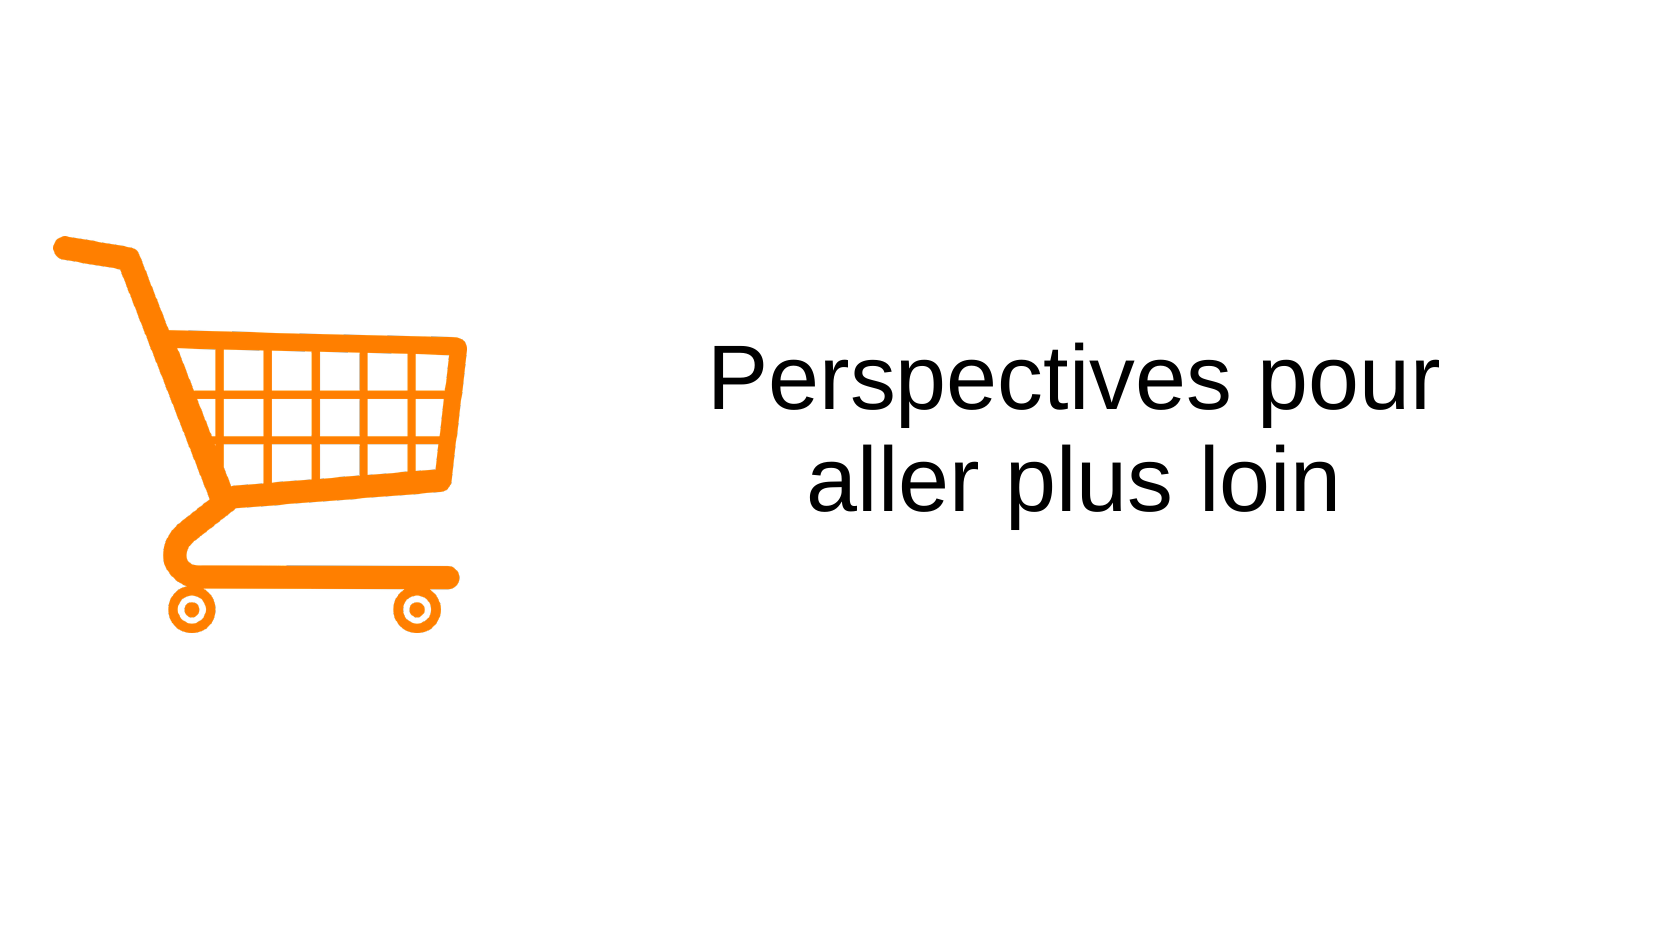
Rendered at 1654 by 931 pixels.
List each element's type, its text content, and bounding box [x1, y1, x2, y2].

picture [53, 236, 467, 633]
title Perspectives pour aller plus loin [614, 172, 1536, 686]
